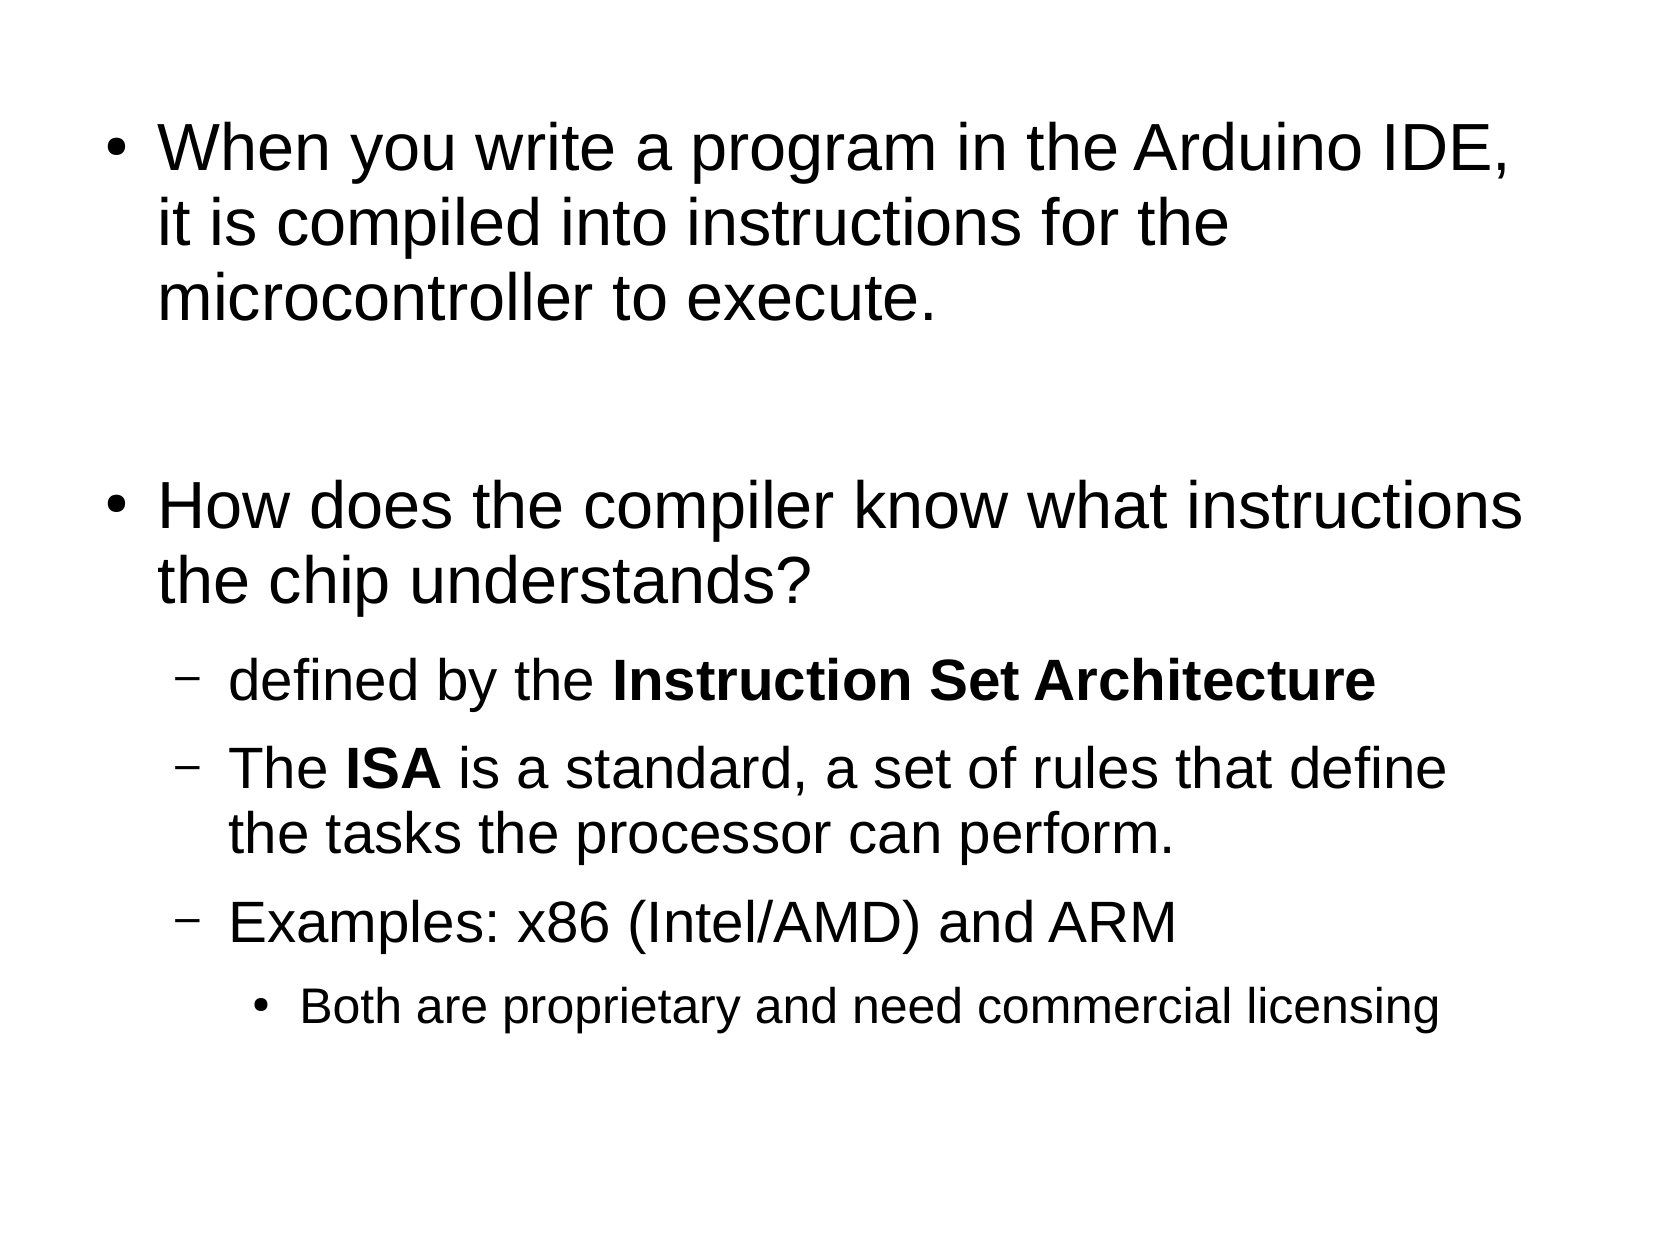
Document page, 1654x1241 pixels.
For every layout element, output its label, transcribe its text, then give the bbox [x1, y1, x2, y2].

list When you write a program in the Arduino IDE, it is compiled into instructions for the microcontroller to execute. How does the compiler know what instructions the chip understands? defined by the Instruction Set Architecture The ISA is a standard, a set of rules that define the tasks the processor can perform. Examples: x86 (Intel/AMD) and ARM Both are proprietary and need commercial licensing [86, 110, 1531, 1206]
